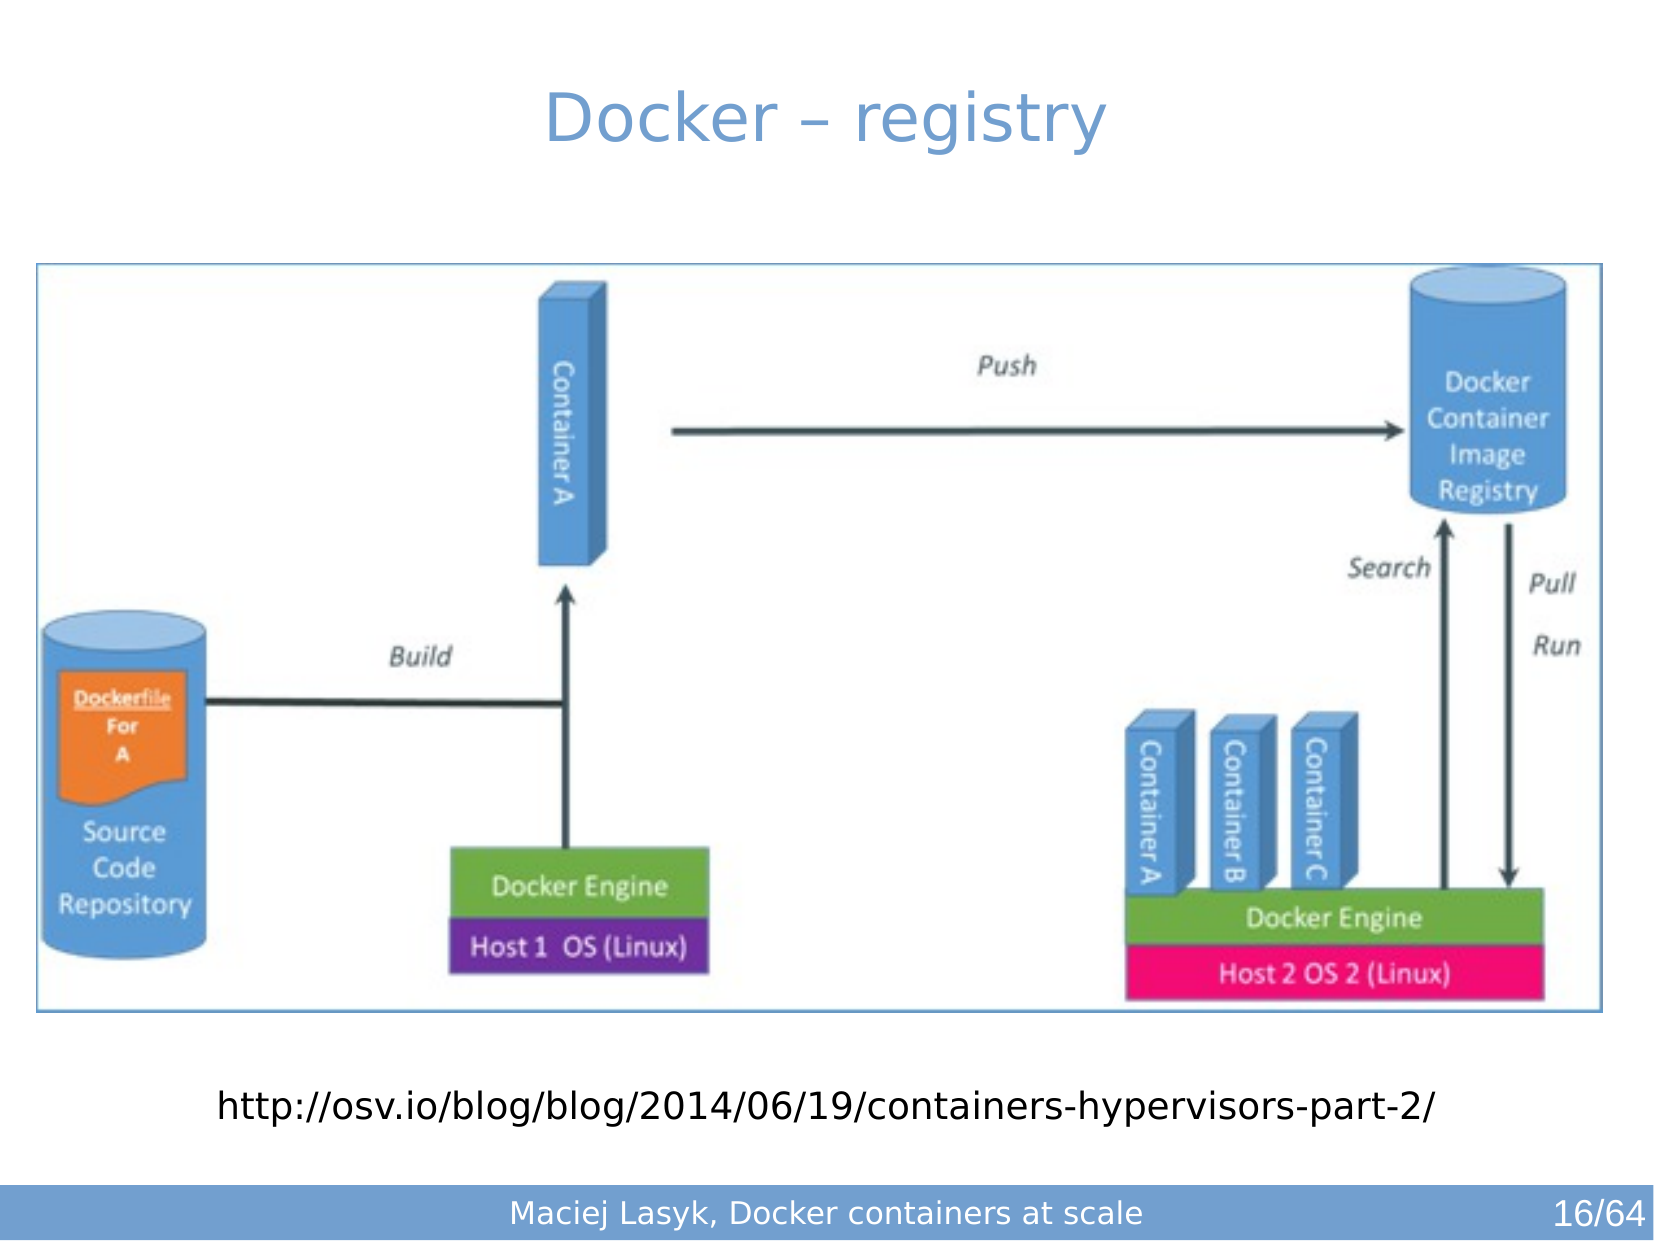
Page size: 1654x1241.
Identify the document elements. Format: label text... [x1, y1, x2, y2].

text_box Maciej Lasyk, Docker containers at scale [494, 1188, 1160, 1240]
text_box http://osv.io/blog/blog/2014/06/19/containers-hypervisors-part-2/ [201, 1077, 1452, 1136]
text_box Docker – registry [529, 72, 1125, 166]
text_box 16/64 [1527, 1185, 1654, 1241]
picture [36, 263, 1603, 1013]
text_box [0, 1185, 1527, 1241]
